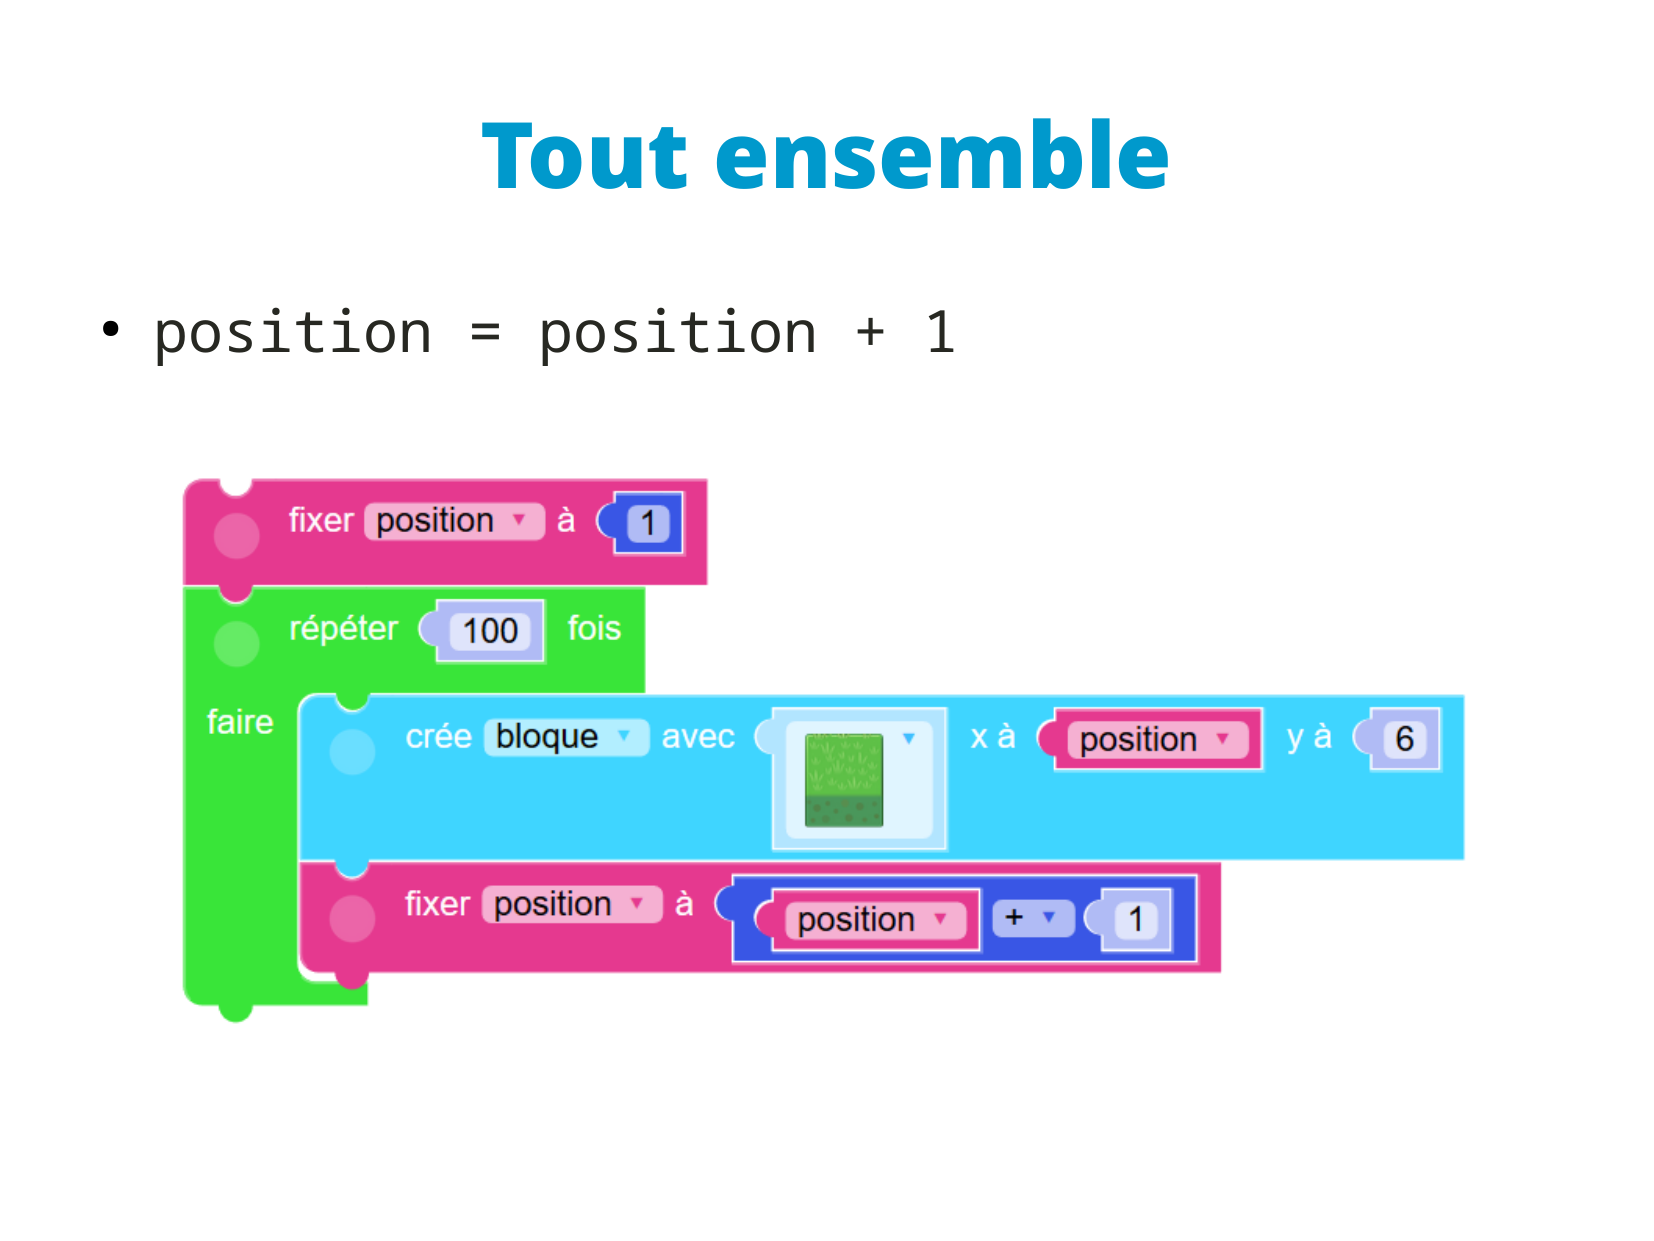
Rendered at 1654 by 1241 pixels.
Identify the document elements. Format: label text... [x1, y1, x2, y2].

title Tout ensemble [82, 49, 1571, 257]
picture [169, 460, 1484, 1044]
list position = position + 1 [82, 290, 1571, 1010]
